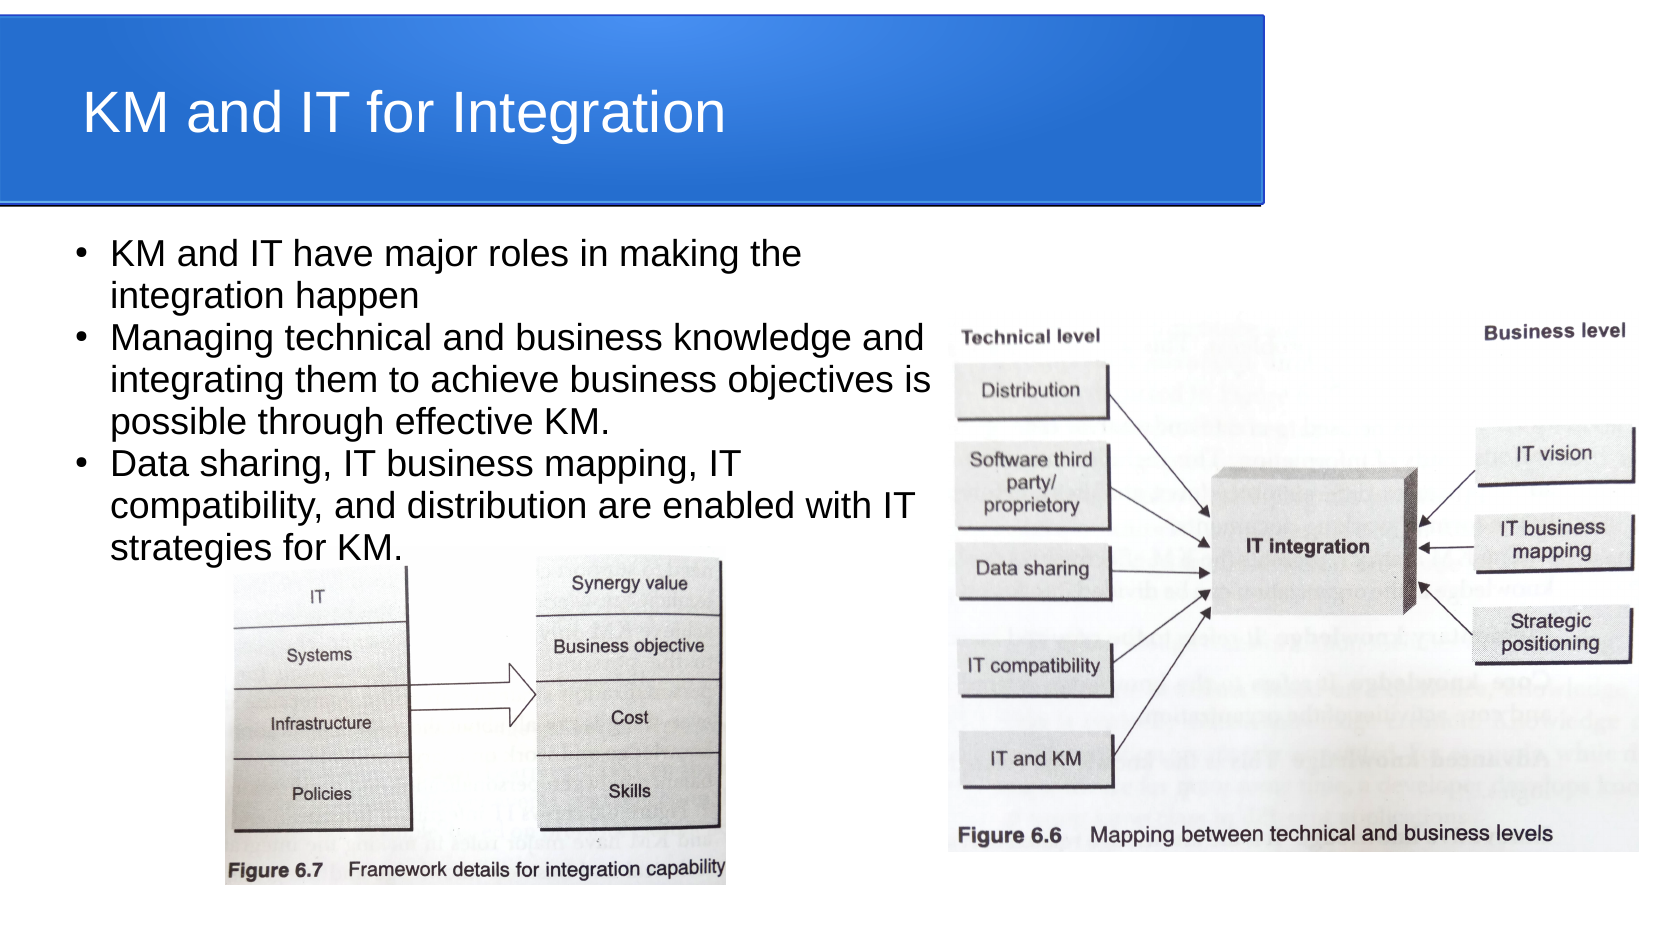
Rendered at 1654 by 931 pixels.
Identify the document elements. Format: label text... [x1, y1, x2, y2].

picture [298, 546, 309, 558]
picture [373, 546, 380, 555]
picture [948, 311, 1639, 852]
picture [225, 546, 726, 886]
text_box KM and IT have major roles in making the integration happen Managing technical and business knowledge and integrating them to achieve business objectives is possible through effective KM. Data sharing, IT business mapping, IT compatibility, and distribution are enabled with IT strategies for KM. [60, 225, 961, 526]
title KM and IT for Integration [82, 35, 1235, 189]
